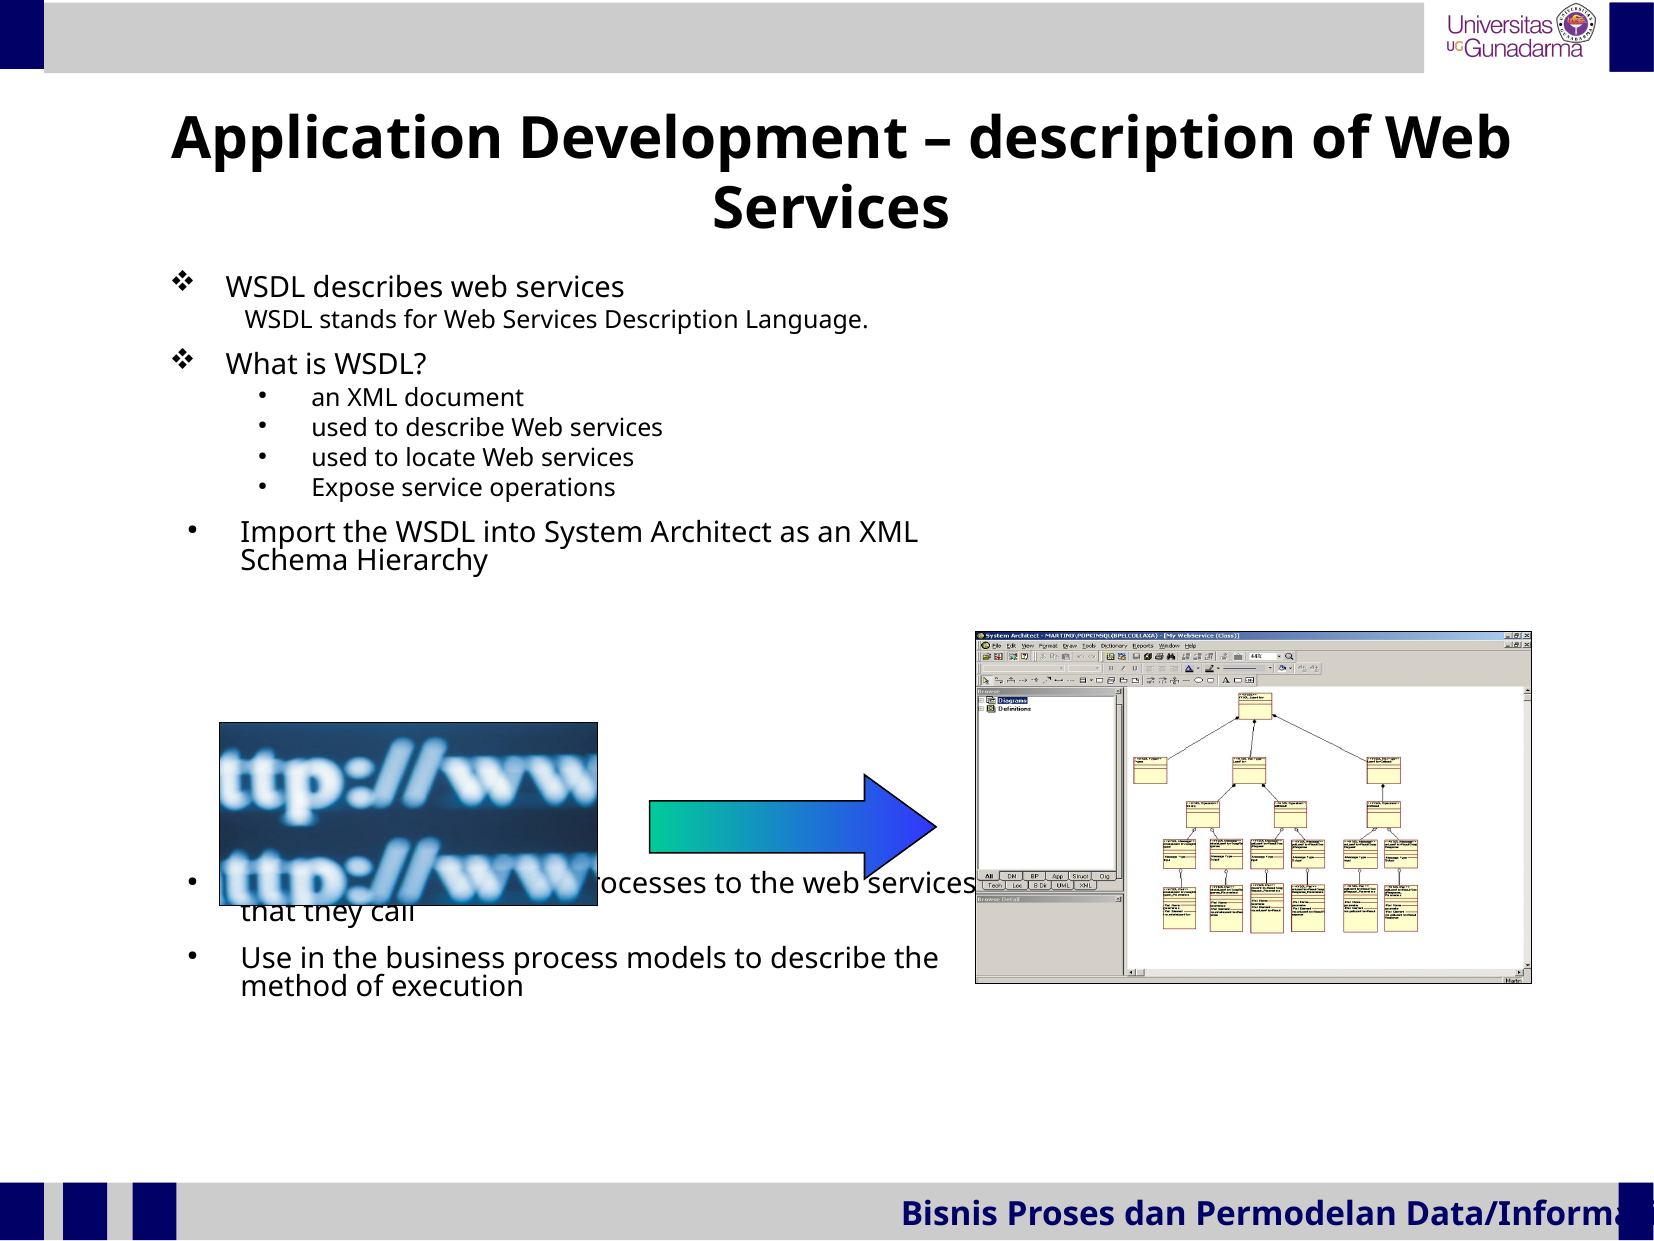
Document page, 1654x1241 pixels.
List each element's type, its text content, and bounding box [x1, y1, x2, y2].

picture [975, 631, 1532, 984]
list WSDL describes web services WSDL stands for Web Services Description Language. What is WSDL? an XML document used to describe Web services used to locate Web services Expose service operations Import the WSDL into System Architect as an XML Schema Hierarchy Web Service Need to relate business processes to the web services that they call Use in the business process models to describe the method of execution [154, 266, 1041, 1166]
picture [466, 898, 481, 905]
picture [219, 722, 598, 905]
title Application Development – description of Web Services [133, 91, 1530, 248]
picture [1437, 2, 1610, 62]
text_box [684, 774, 937, 879]
